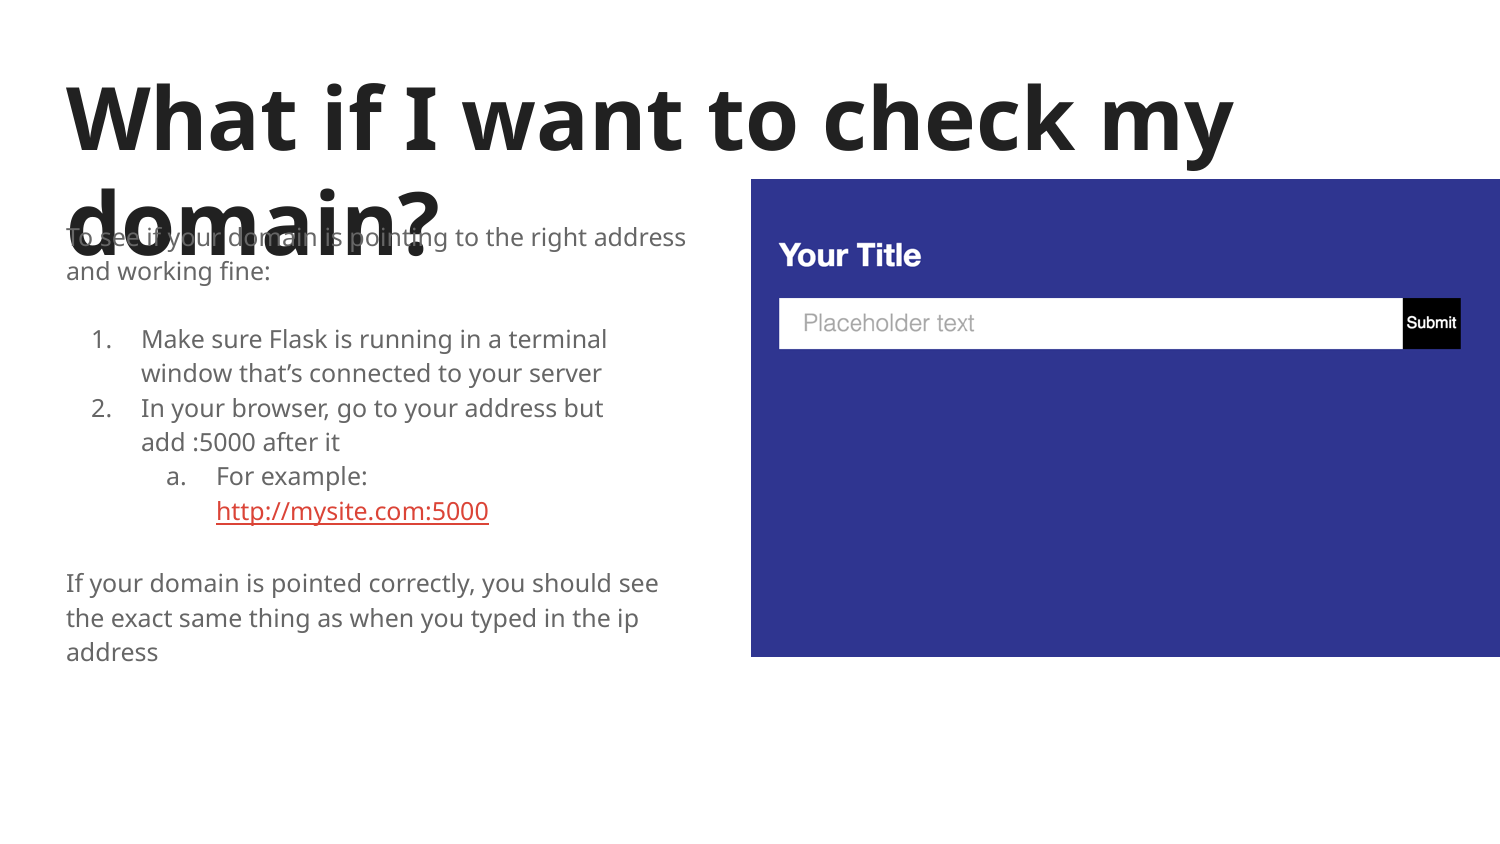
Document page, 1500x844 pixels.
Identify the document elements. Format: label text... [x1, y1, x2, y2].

picture [751, 179, 1500, 657]
list To see if your domain is pointing to the right address and working fine: Make sure Flask is running in a terminal window that’s connected to your server In your browser, go to your address but add :5000 after it For example: http://mysite.com:5000 If your domain is pointed correctly, you should see the exact same thing as when you typed in the ip address [51, 201, 708, 750]
title What if I want to check my domain? [51, 48, 1449, 180]
